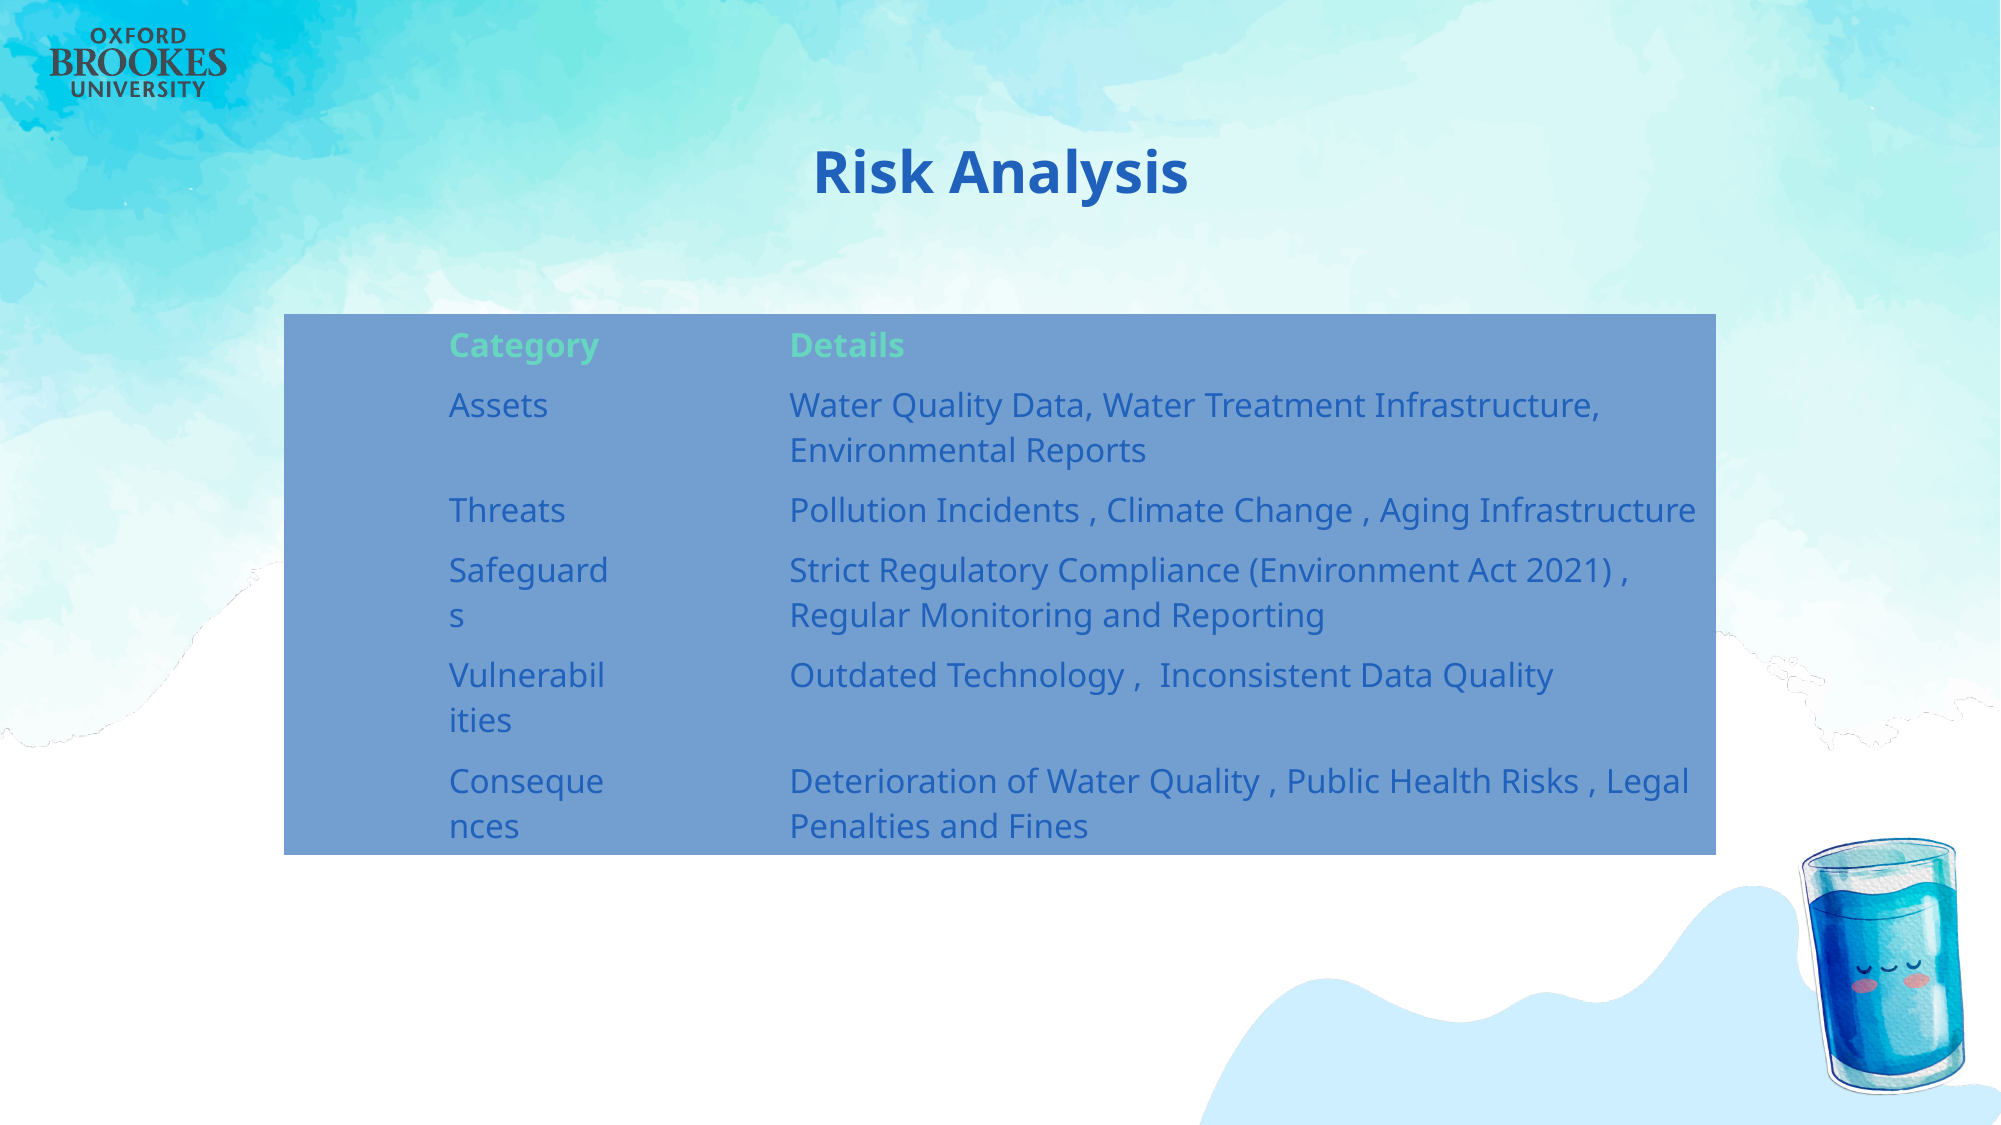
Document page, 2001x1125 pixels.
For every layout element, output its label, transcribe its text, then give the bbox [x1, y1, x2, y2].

table_cell Assets [284, 374, 625, 480]
table_header Category [284, 314, 625, 374]
table_header Details [625, 314, 1716, 374]
table_cell Strict Regulatory Compliance (Environment Act 2021) , Regular Monitoring and Reporting [625, 540, 1716, 645]
table_cell Vulnerabilities [284, 645, 625, 750]
table_cell Outdated Technology , Inconsistent Data Quality [625, 645, 1716, 750]
text_box Risk Analysis [522, 127, 1481, 214]
table_cell Water Quality Data, Water Treatment Infrastructure, Environmental Reports [625, 374, 1716, 480]
table_cell Consequences [284, 750, 625, 855]
picture [1165, 828, 2000, 1125]
table_cell Threats [284, 480, 625, 540]
table_cell Deterioration of Water Quality , Public Health Risks , Legal Penalties and Fines [625, 750, 1716, 855]
table_cell Safeguards [284, 540, 625, 645]
table_cell Pollution Incidents , Climate Change , Aging Infrastructure [625, 480, 1716, 540]
picture [49, 26, 228, 98]
